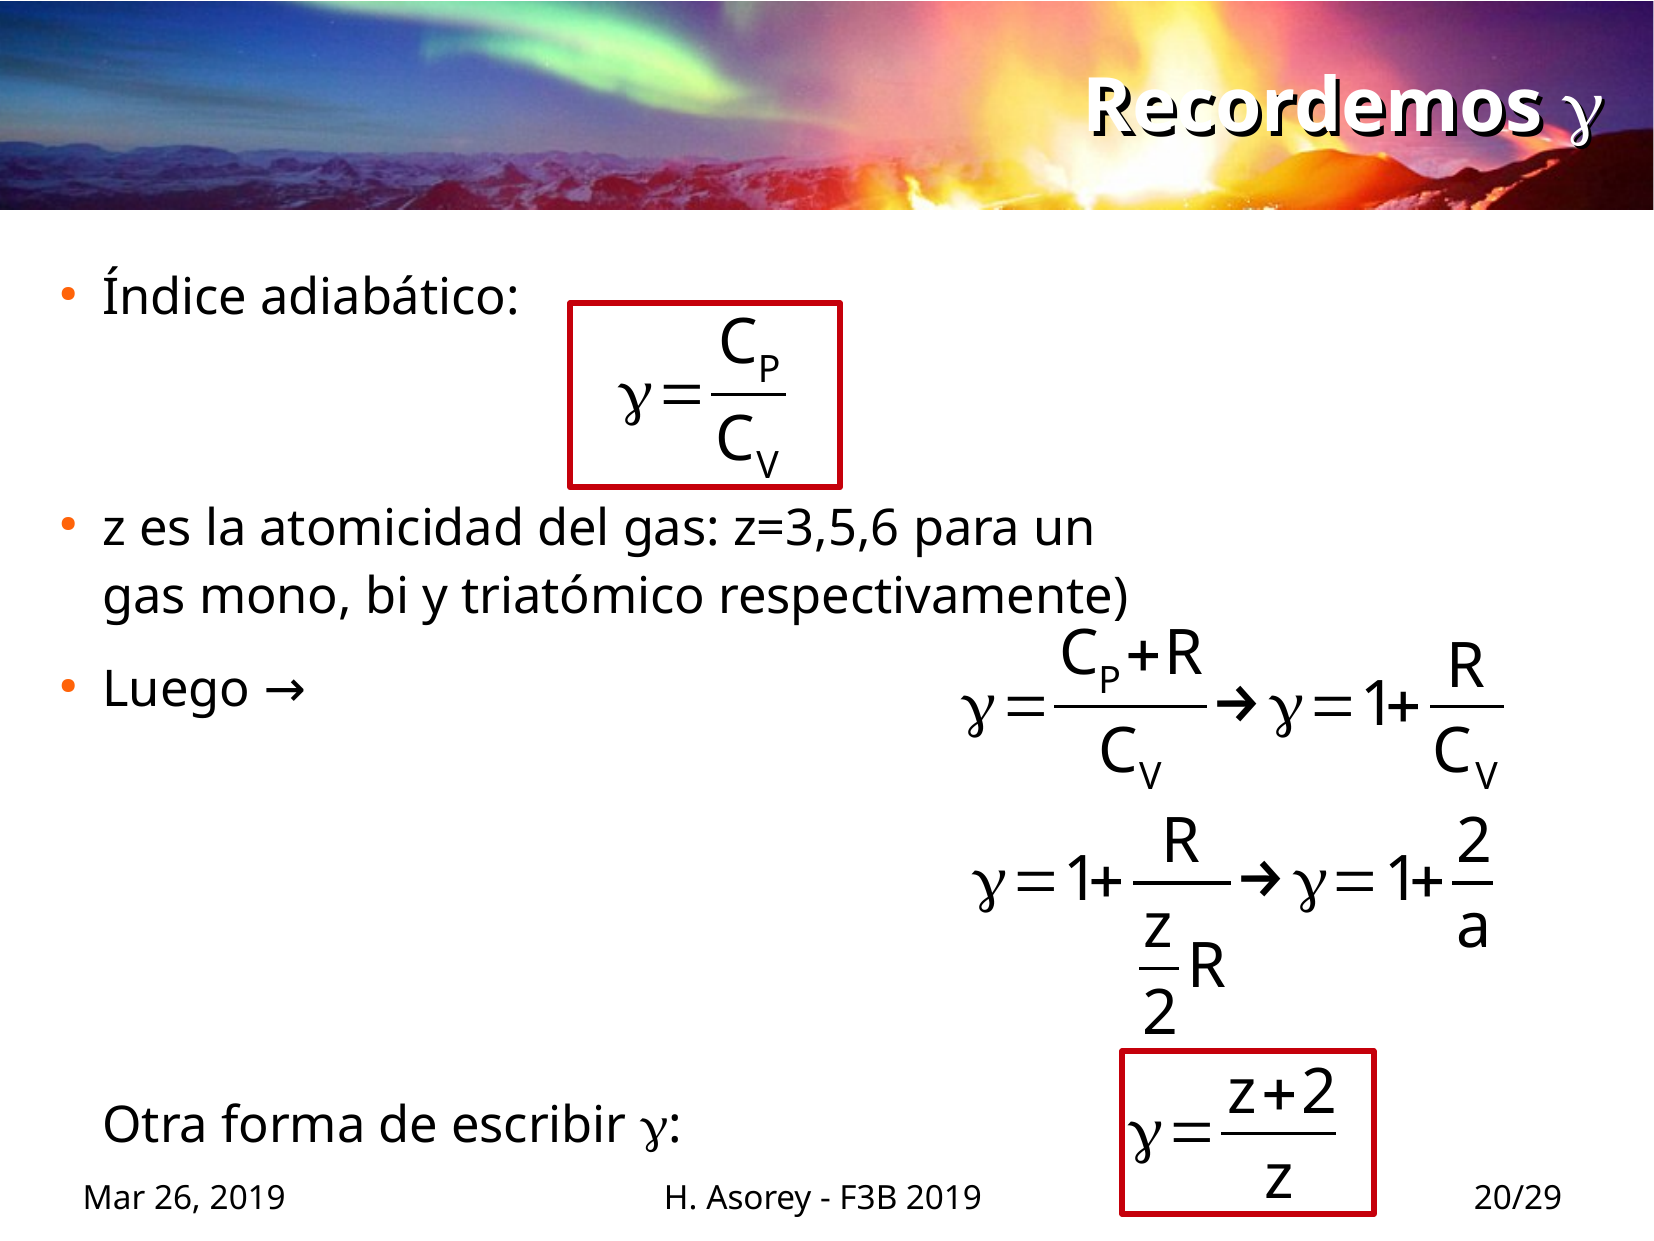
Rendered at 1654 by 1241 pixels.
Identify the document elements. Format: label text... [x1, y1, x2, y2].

chart [952, 615, 1513, 1214]
list Índice adiabático: z es la atomicidad del gas: z=3,5,6 para un gas mono, bi y triatómico respectivamente) Luego → Otra forma de escribir g: [45, 260, 1606, 1161]
chart [608, 303, 796, 488]
picture [0, 1, 1654, 210]
title Recordemos g [45, 15, 1606, 191]
